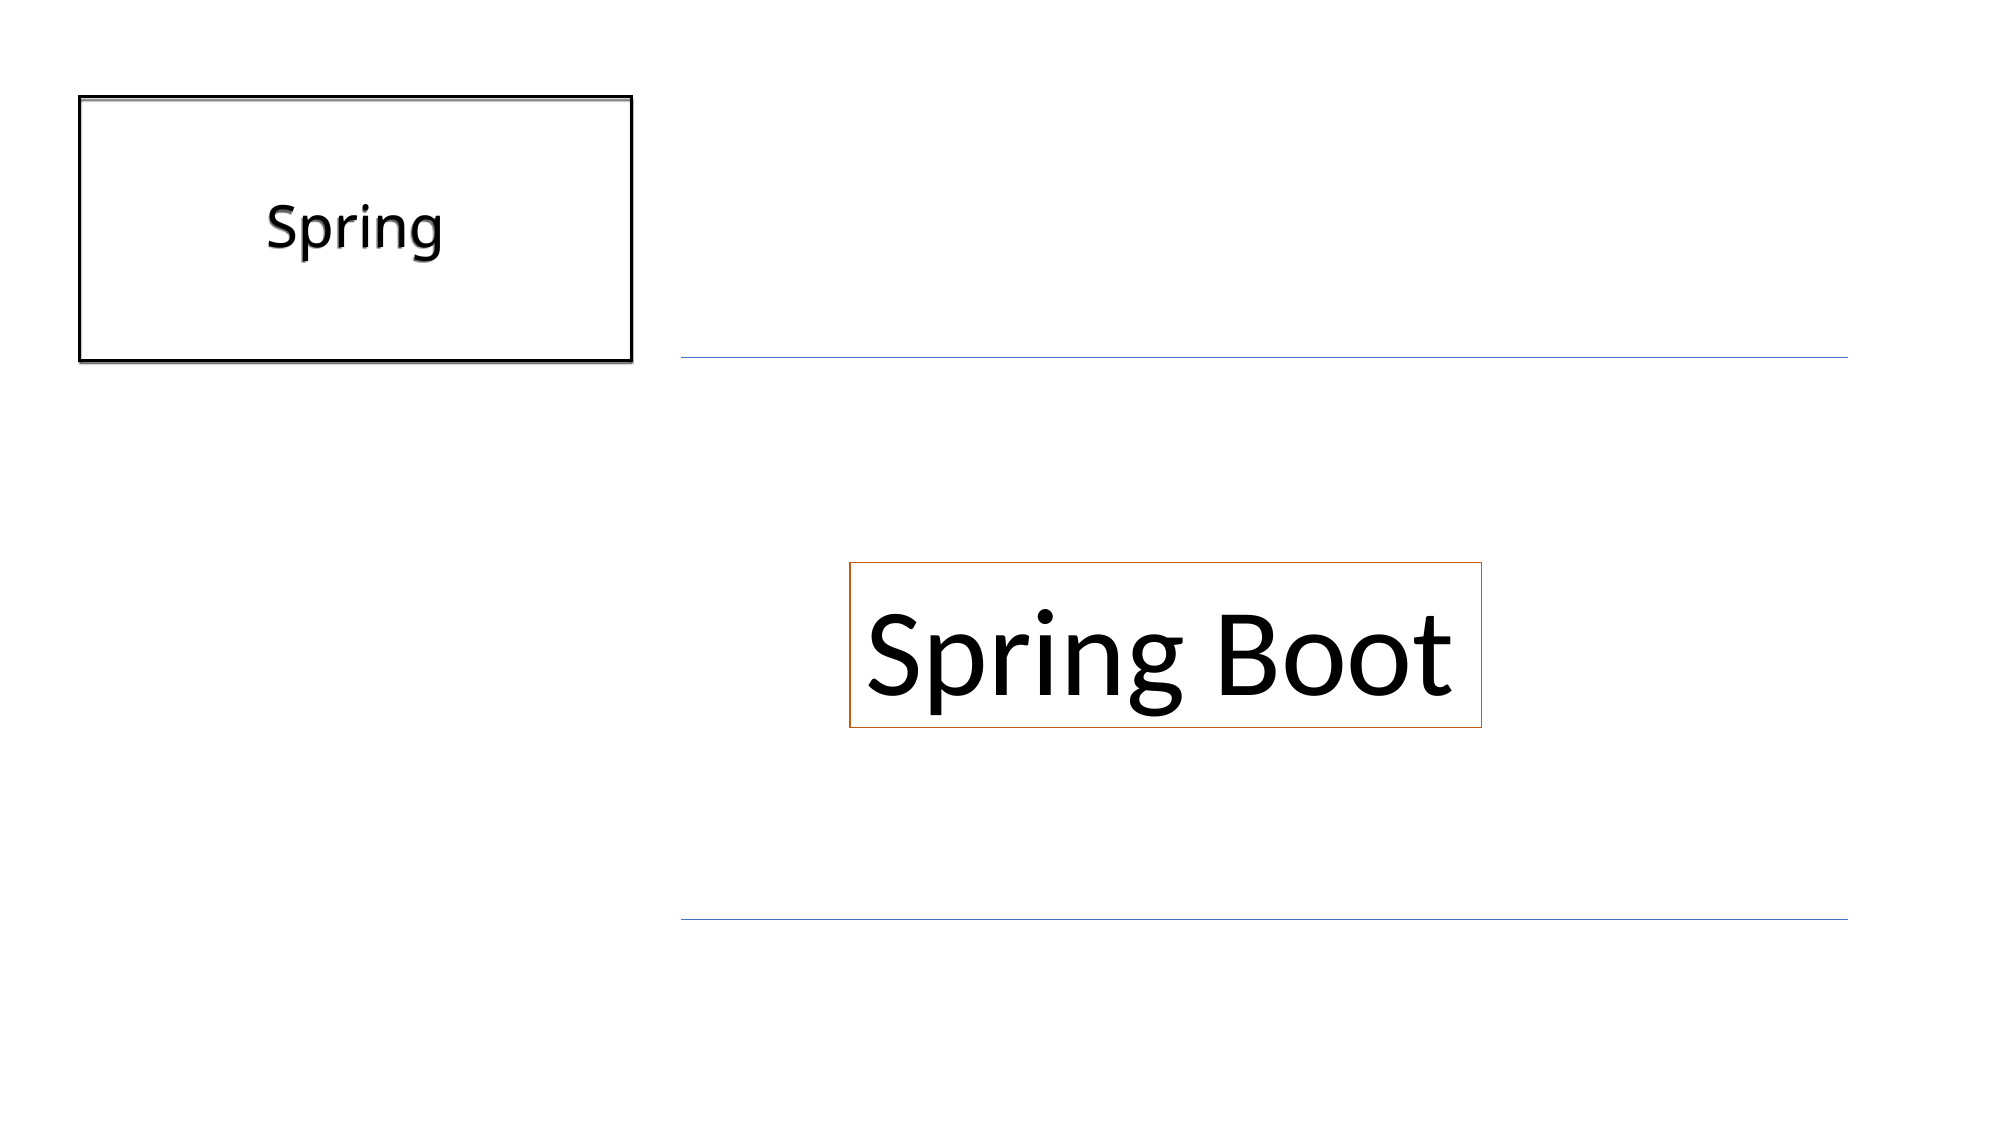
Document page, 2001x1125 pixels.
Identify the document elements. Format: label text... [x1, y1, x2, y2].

text_box Spring Boot [850, 562, 1481, 728]
title Spring [79, 96, 632, 361]
